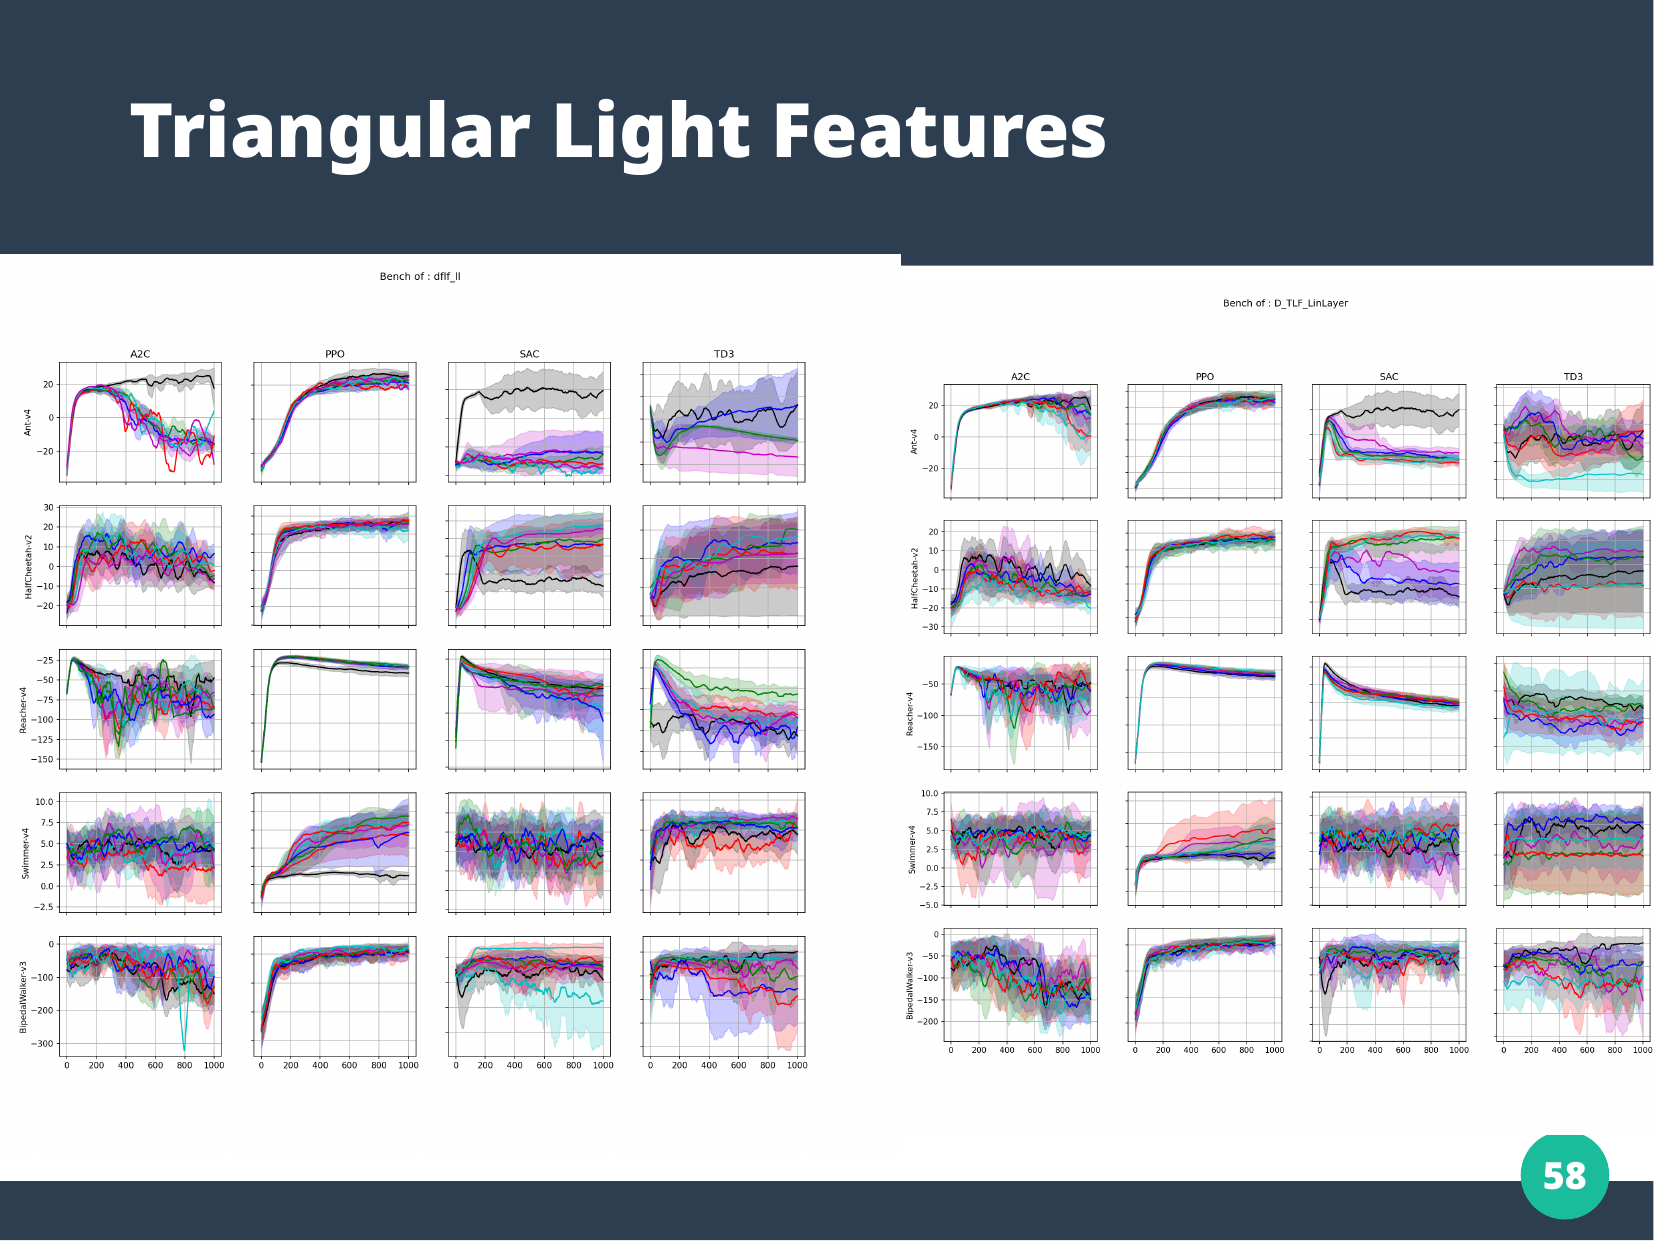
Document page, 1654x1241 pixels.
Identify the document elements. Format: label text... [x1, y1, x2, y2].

picture [0, 254, 1654, 1156]
title Triangular Light Features [59, 49, 1595, 207]
